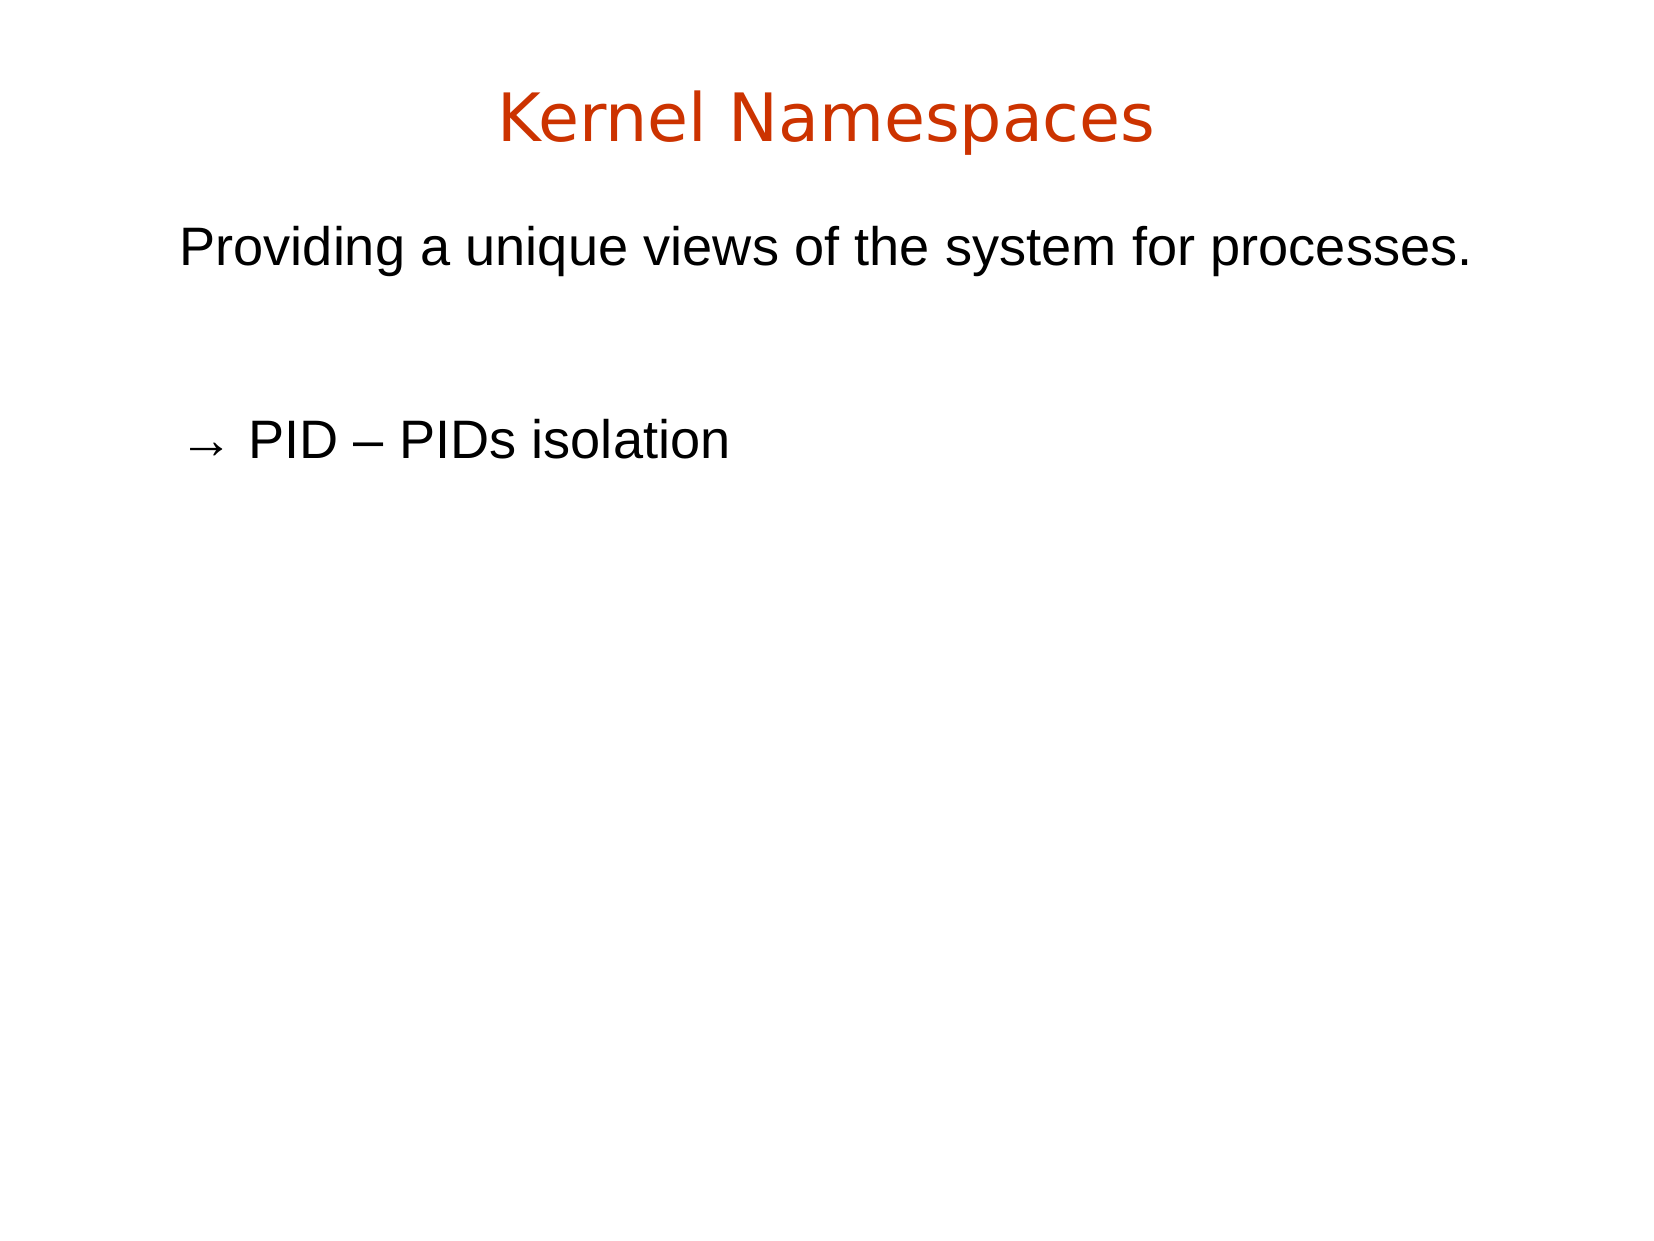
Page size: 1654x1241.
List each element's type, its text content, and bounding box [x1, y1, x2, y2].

text_box Providing a unique views of the system for processes. → PID – PIDs isolation [164, 178, 1489, 554]
text_box Kernel Namespaces [482, 72, 1171, 166]
